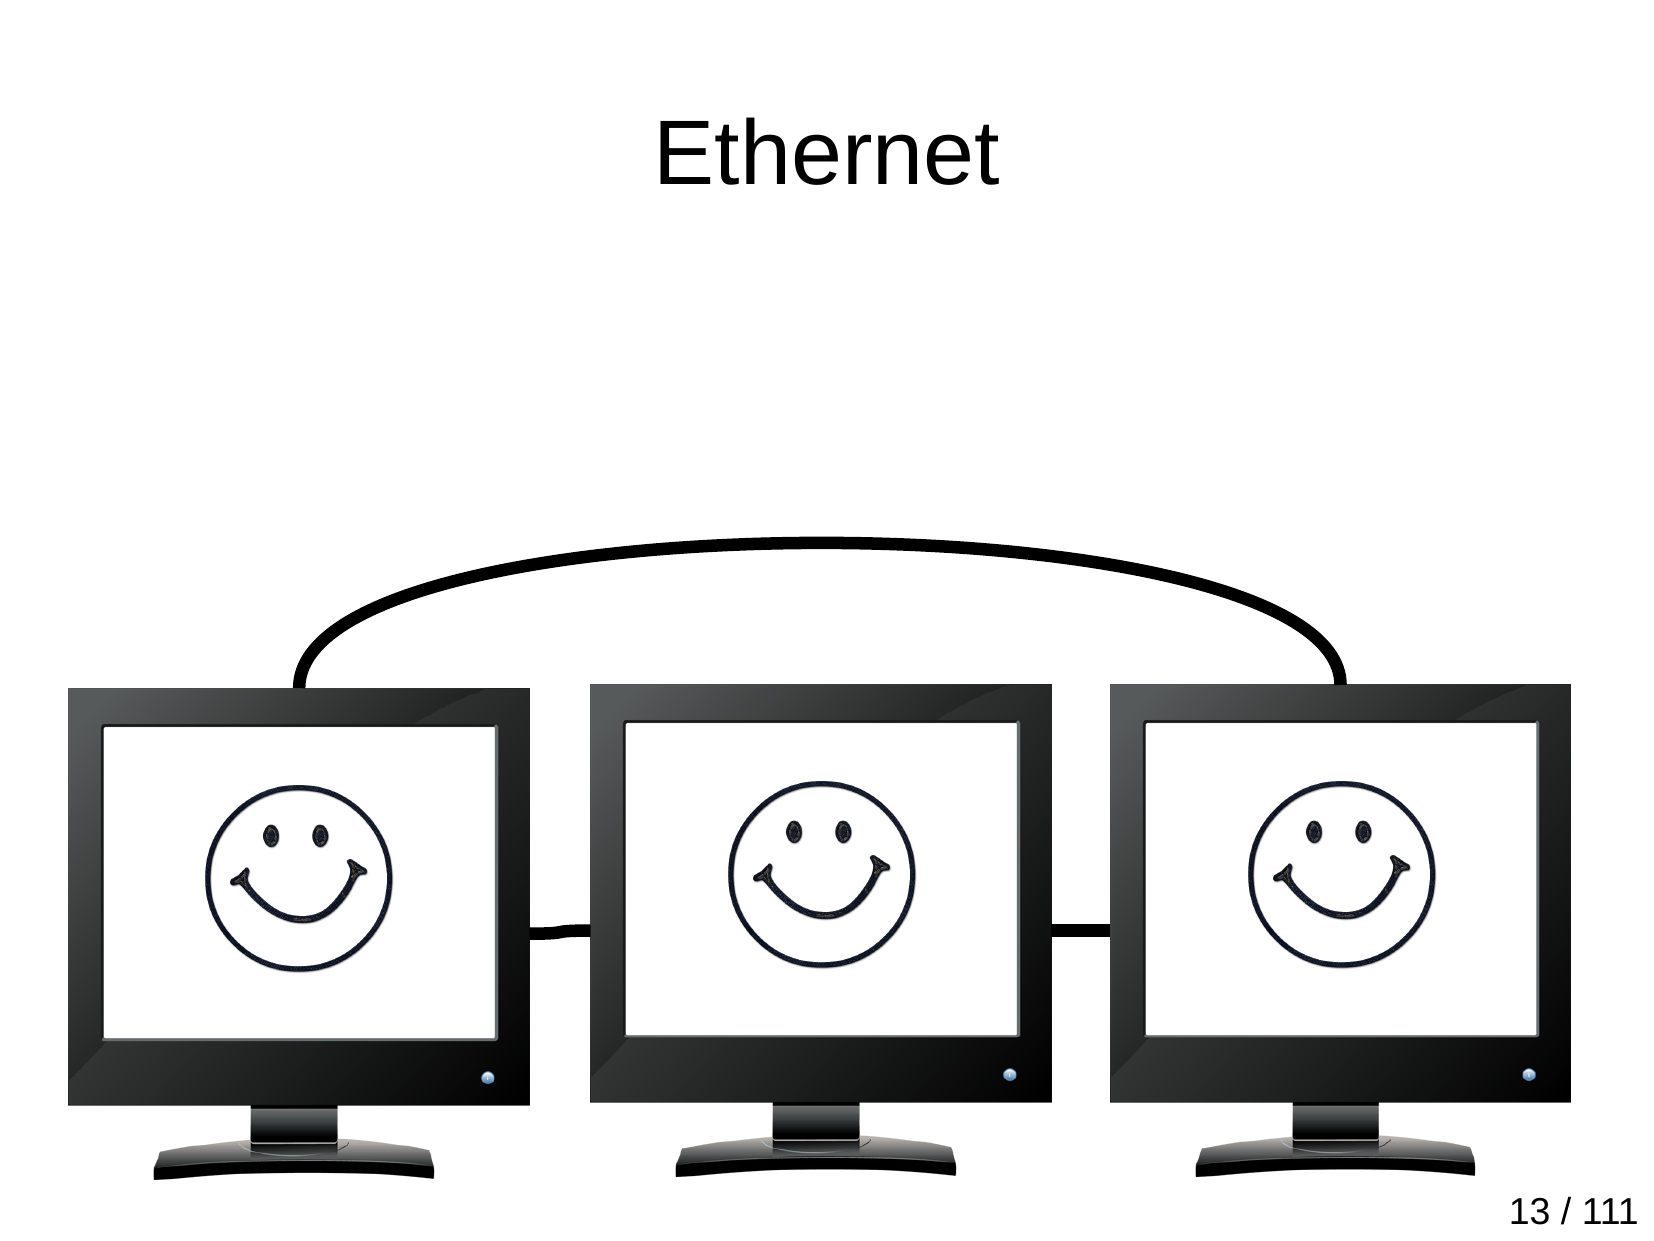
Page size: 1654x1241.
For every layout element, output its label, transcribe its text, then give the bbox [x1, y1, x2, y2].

text_box <number> / 111 [1380, 1183, 1654, 1241]
picture [68, 688, 530, 1180]
text_box [1181, 727, 1489, 964]
picture [590, 684, 1052, 1177]
text_box [661, 727, 969, 964]
text_box [139, 730, 447, 967]
title Ethernet [82, 49, 1571, 257]
picture [1110, 684, 1571, 1177]
